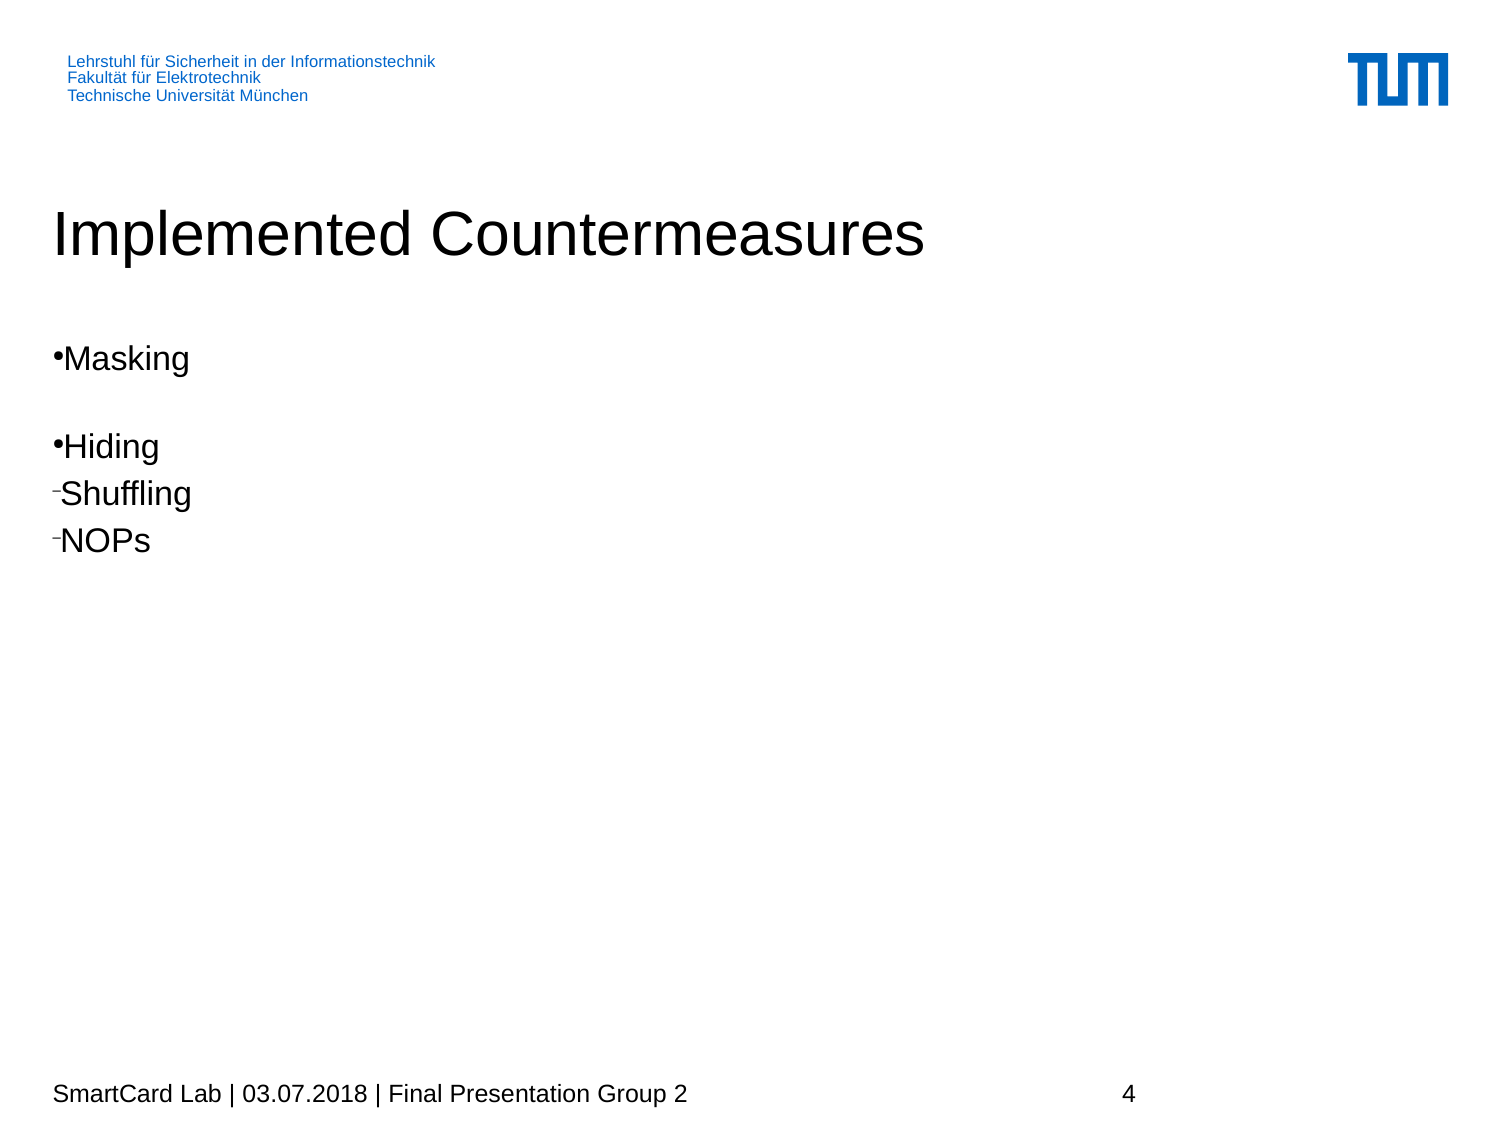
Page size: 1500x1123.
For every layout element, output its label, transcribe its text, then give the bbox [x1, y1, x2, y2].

title Implemented Countermeasures [52, 192, 1453, 268]
text_box SmartCard Lab | 03.07.2018 | Final Presentation Group 2 [52, 1062, 1116, 1123]
text_box <number> [1122, 1062, 1459, 1123]
list Masking Hiding Shuffling NOPs [52, 330, 1453, 560]
